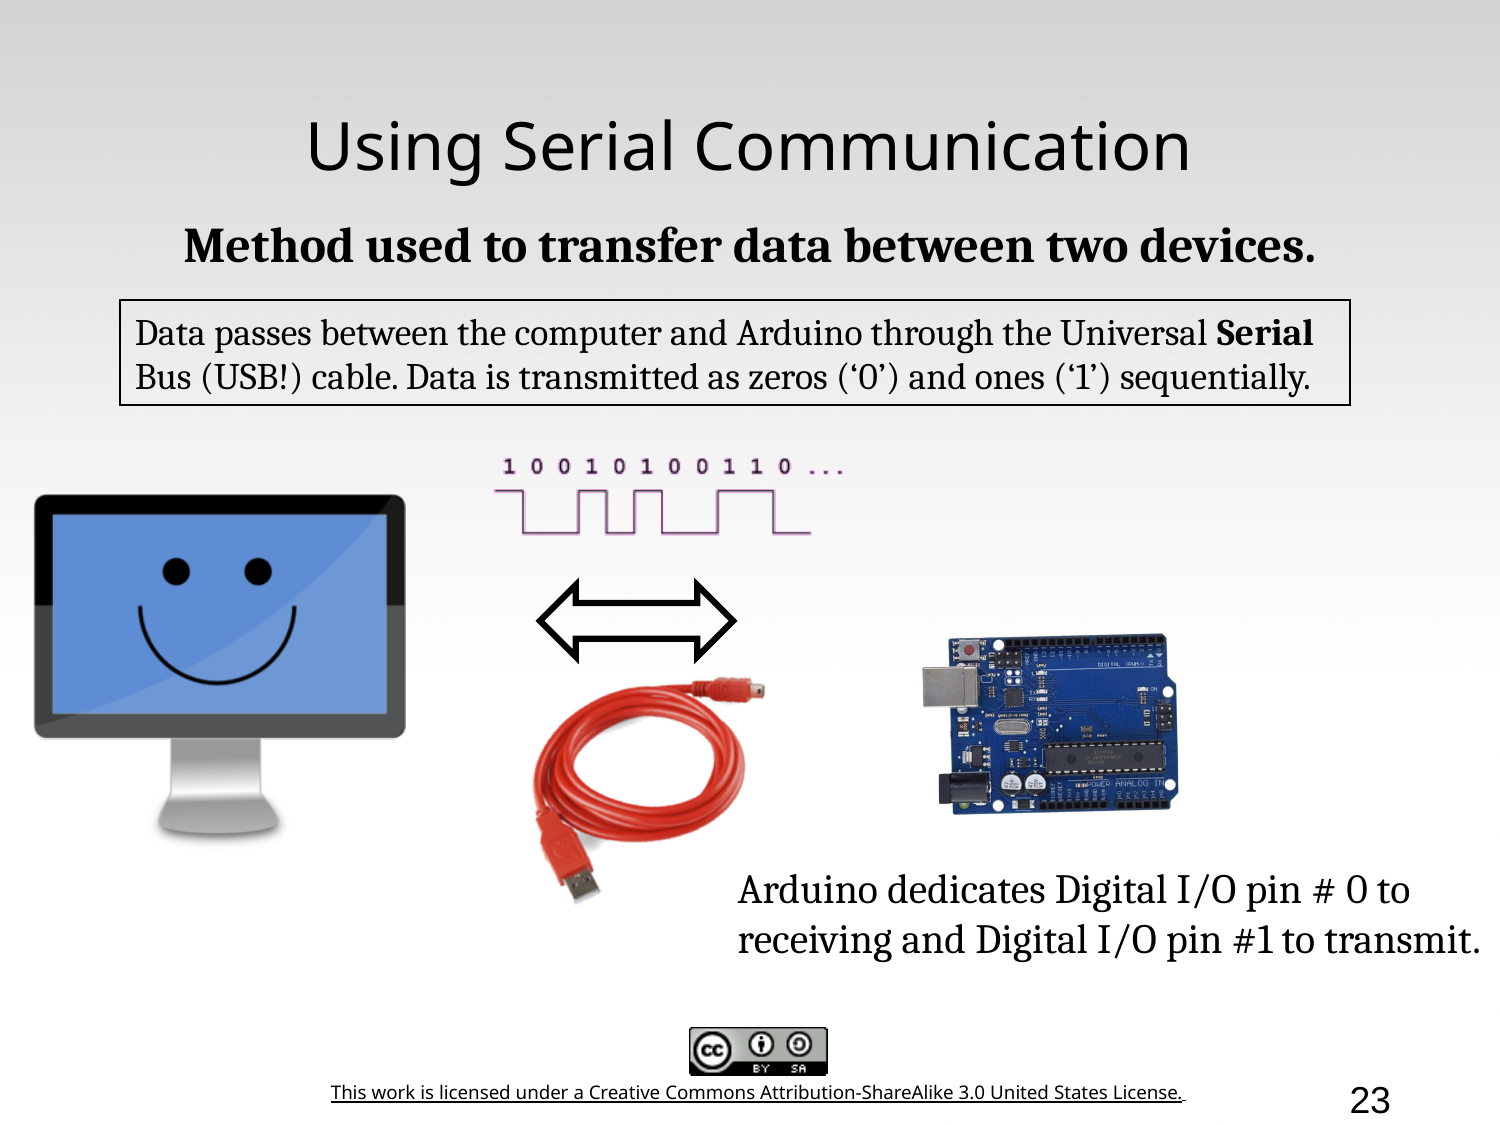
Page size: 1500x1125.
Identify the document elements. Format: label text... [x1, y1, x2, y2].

text_box Arduino dedicates Digital I/O pin # 0 to receiving and Digital I/O pin #1 to transmit. [722, 854, 1500, 970]
text_box Data passes between the computer and Arduino through the Universal Serial Bus (USB!) cable. Data is transmitted as zeros (‘0’) and ones (‘1’) sequentially. [120, 300, 1351, 405]
picture [0, 0, 1500, 1125]
list Method used to transfer data between two devices. [112, 205, 1388, 300]
title Using Serial Communication [112, 49, 1388, 205]
